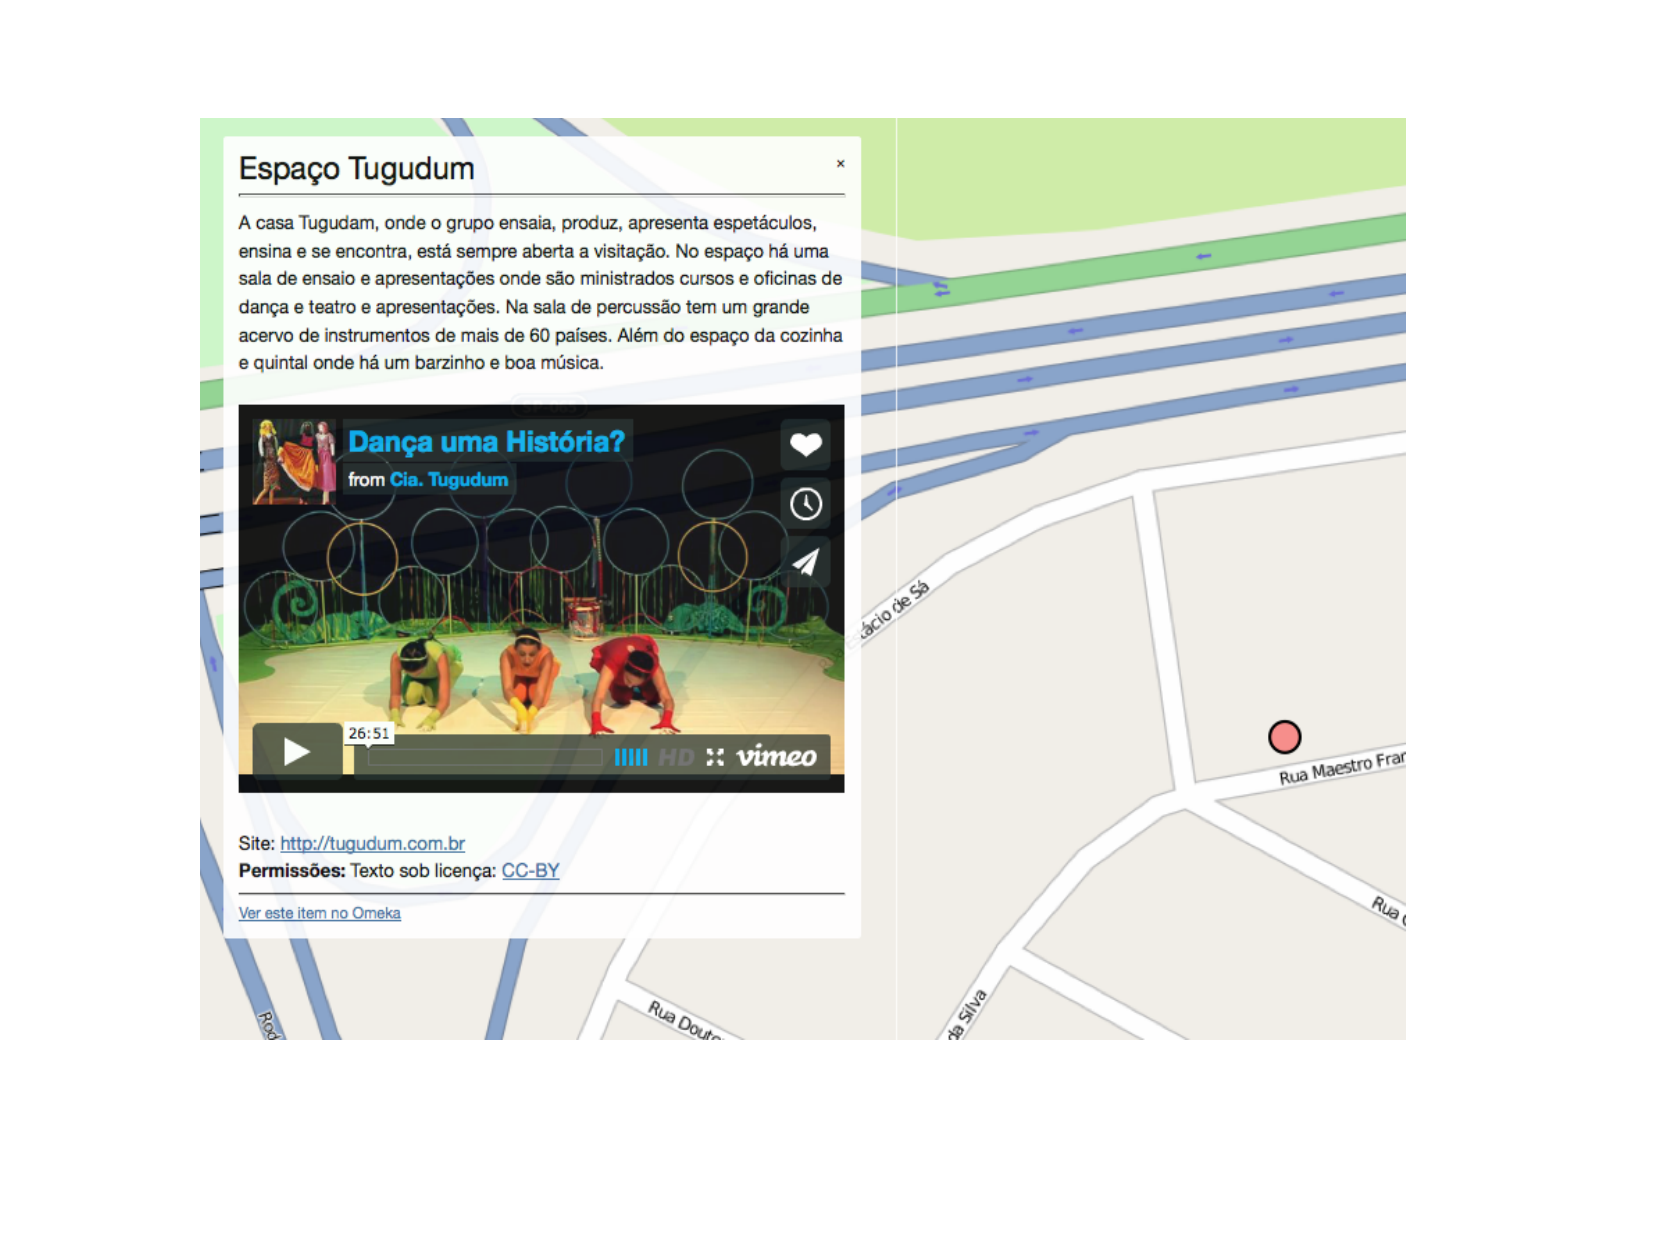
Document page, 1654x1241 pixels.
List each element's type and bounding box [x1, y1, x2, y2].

picture [200, 118, 1406, 1040]
